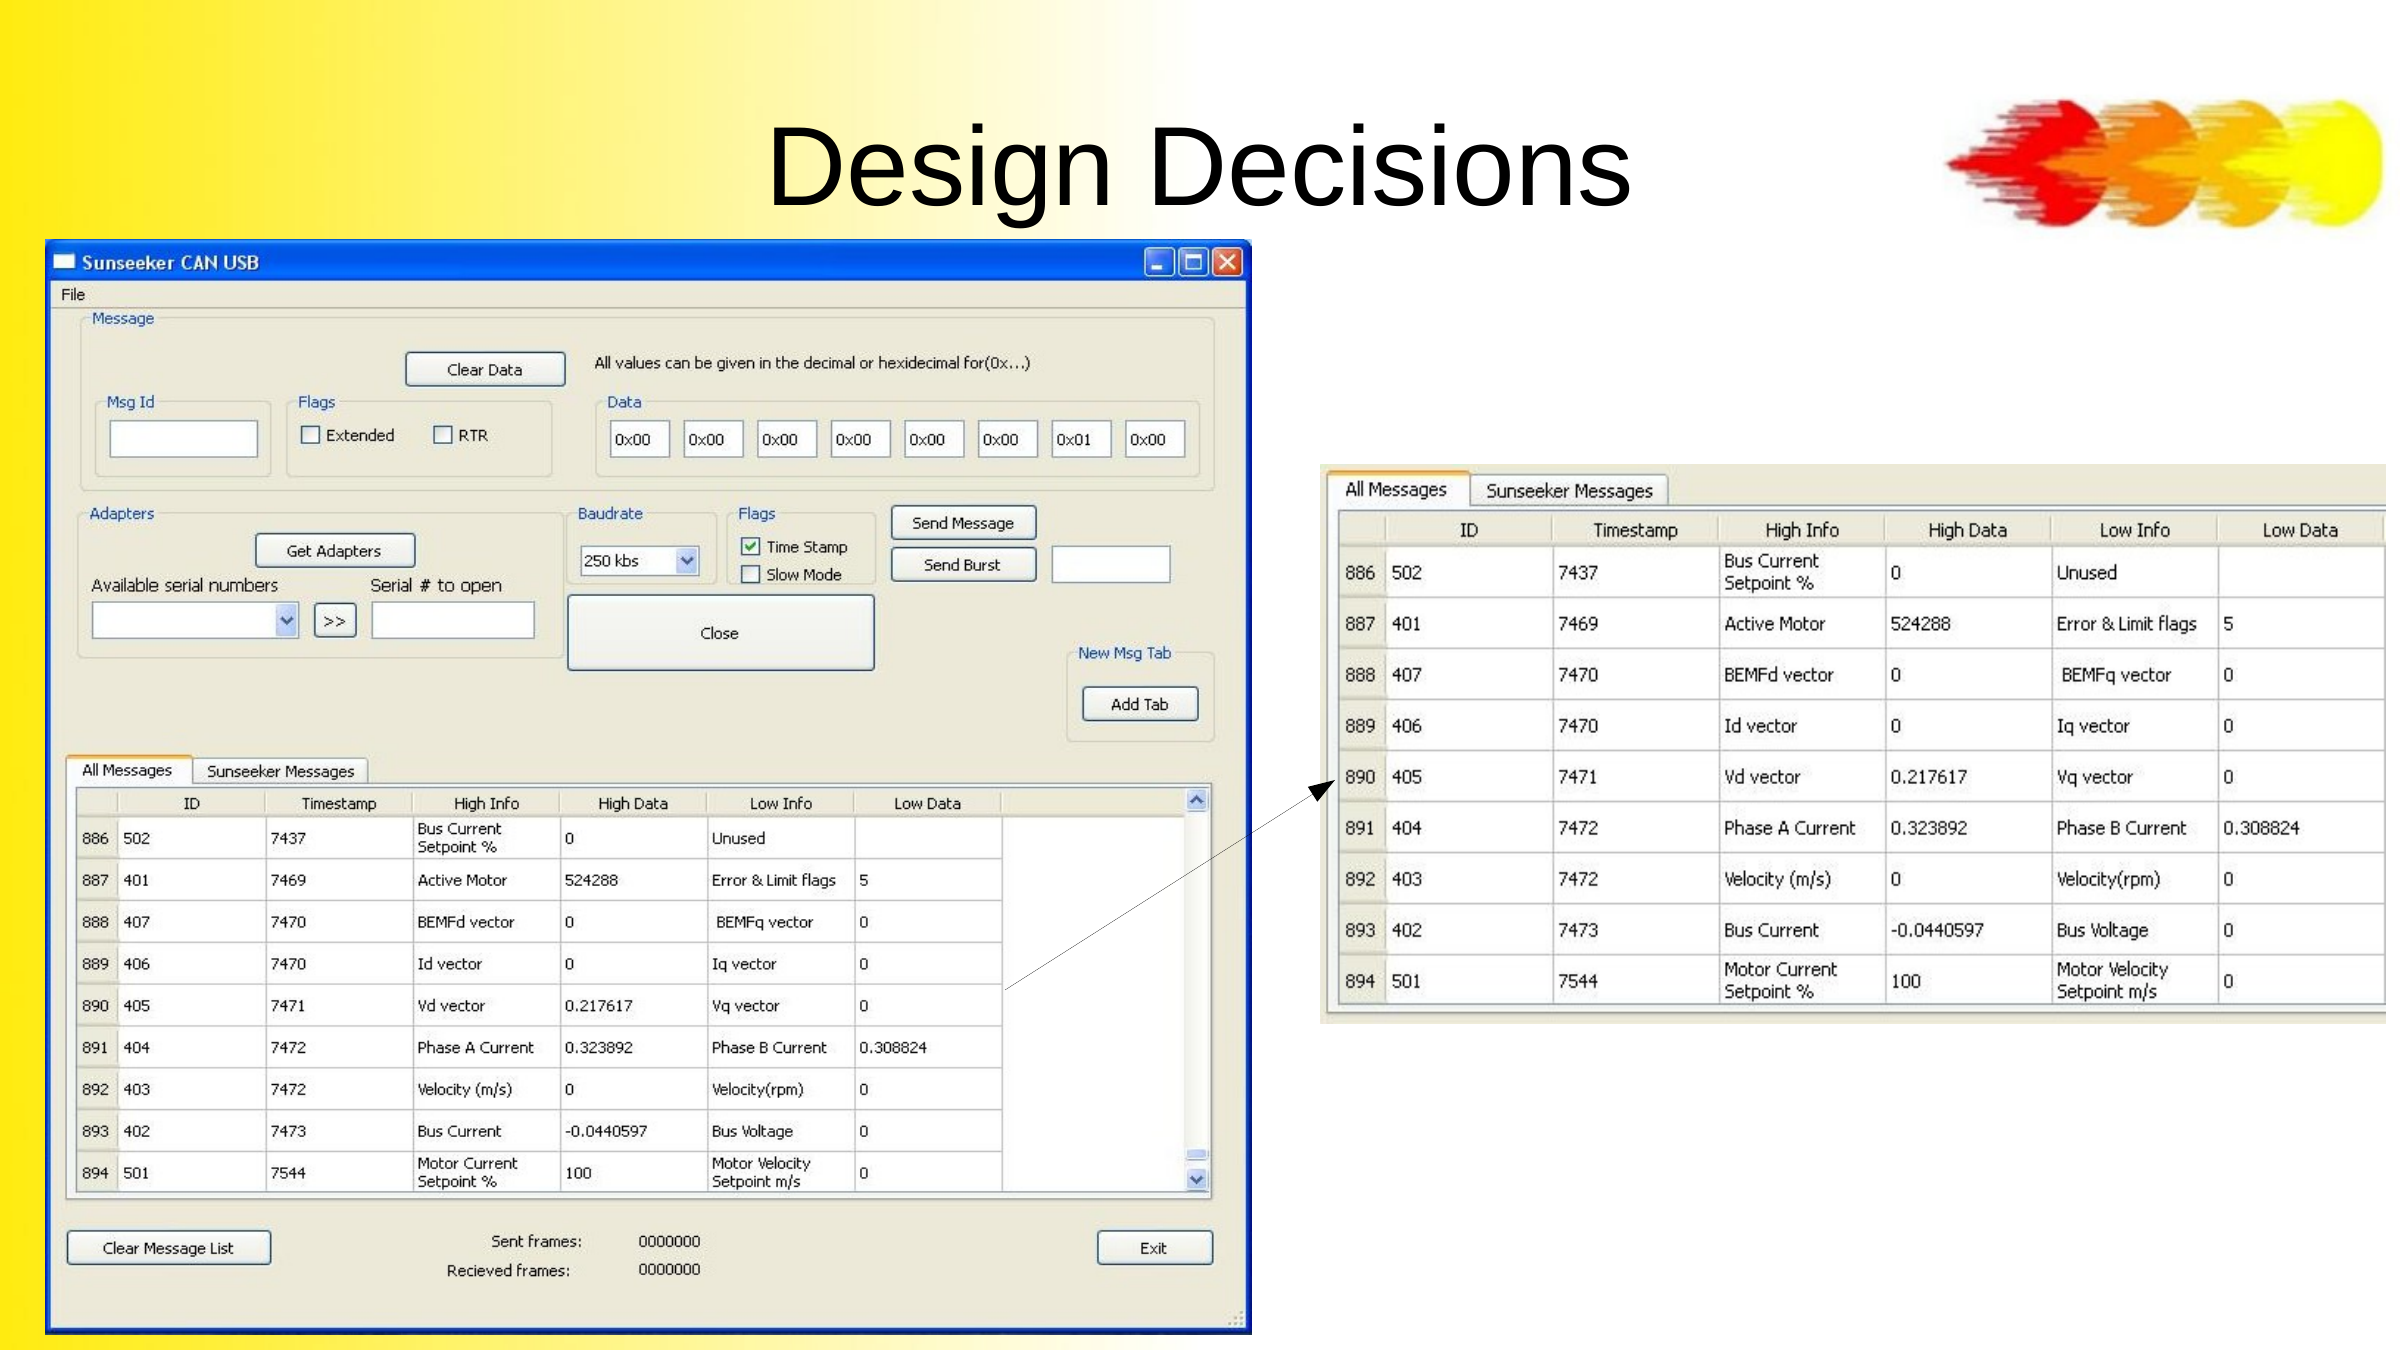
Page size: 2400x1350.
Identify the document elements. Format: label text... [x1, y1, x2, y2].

title Design Decisions [120, 53, 2280, 280]
picture [0, 0, 2400, 1350]
